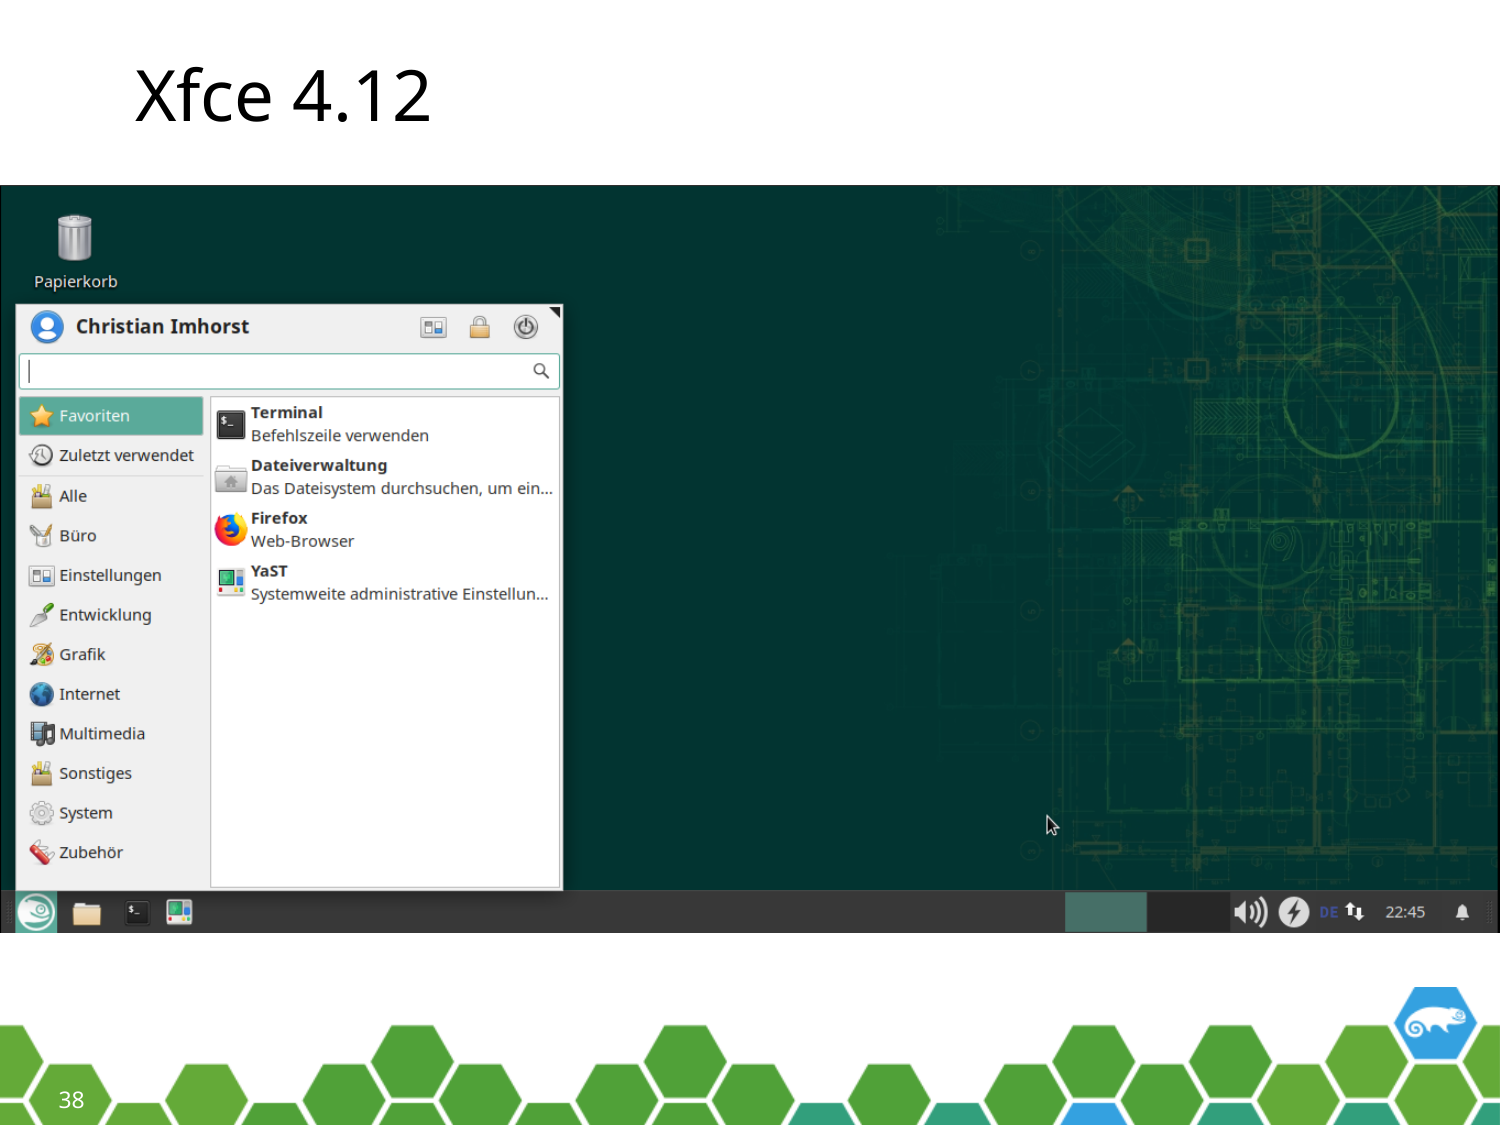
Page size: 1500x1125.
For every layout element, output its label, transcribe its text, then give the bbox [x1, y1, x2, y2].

title Xfce 4.12 [135, 12, 1372, 175]
picture [0, 987, 1500, 1125]
picture [0, 185, 1500, 934]
